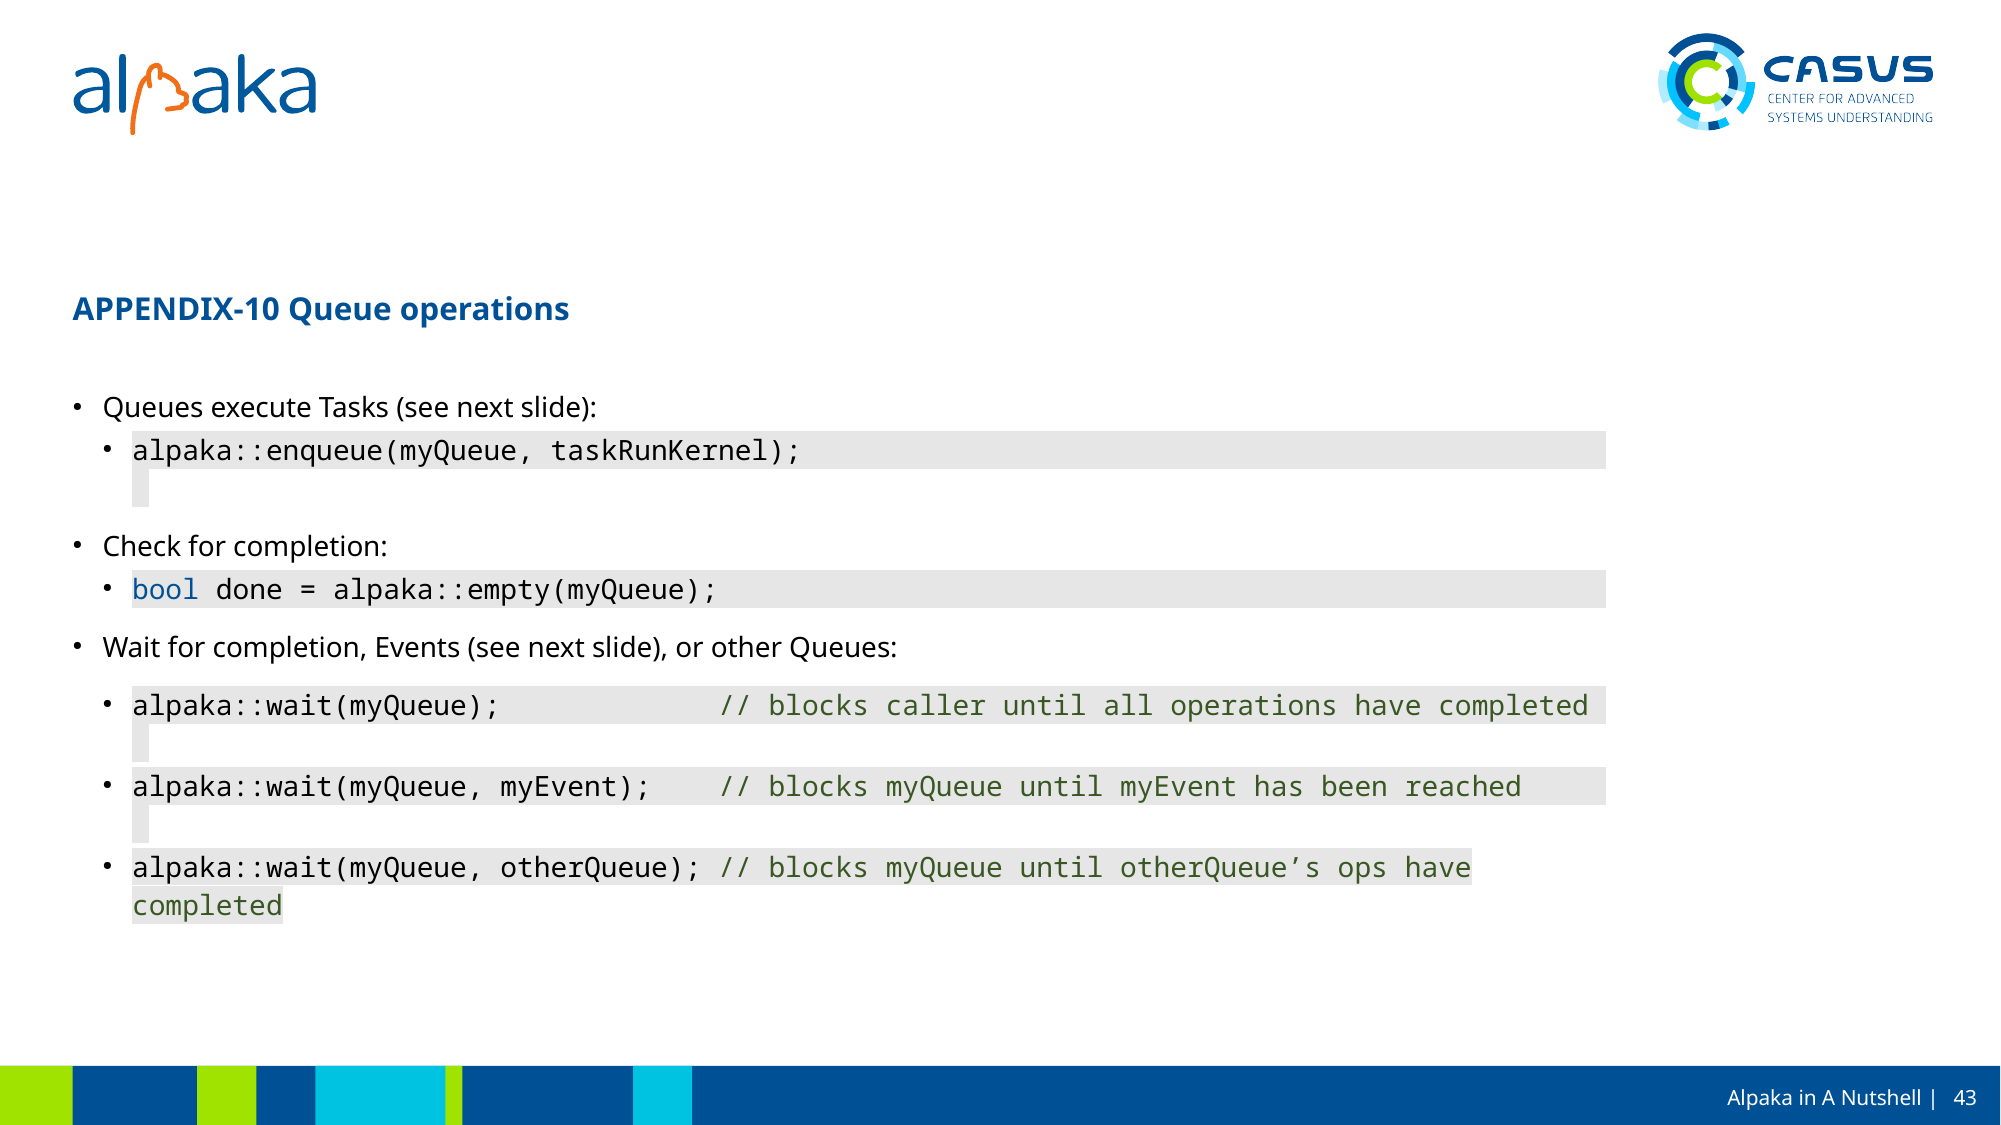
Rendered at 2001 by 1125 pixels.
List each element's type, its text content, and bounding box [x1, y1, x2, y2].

picture [1658, 33, 1933, 131]
list APPENDIX-10 Queue operations Queues execute Tasks (see next slide): alpaka::enqueue(myQueue, taskRunKernel); Check for completion: bool done = alpaka::empty(myQueue); Wait for completion, Events (see next slide), or other Queues: alpaka::wait(myQueue); // blocks caller until all operations have completed alpaka::wait(myQueue, myEvent); // blocks myQueue until myEvent has been reached alpaka::wait(myQueue, otherQueue); // blocks myQueue until otherQueue’s ops have completed [72, 287, 1620, 950]
picture [72, 53, 317, 136]
